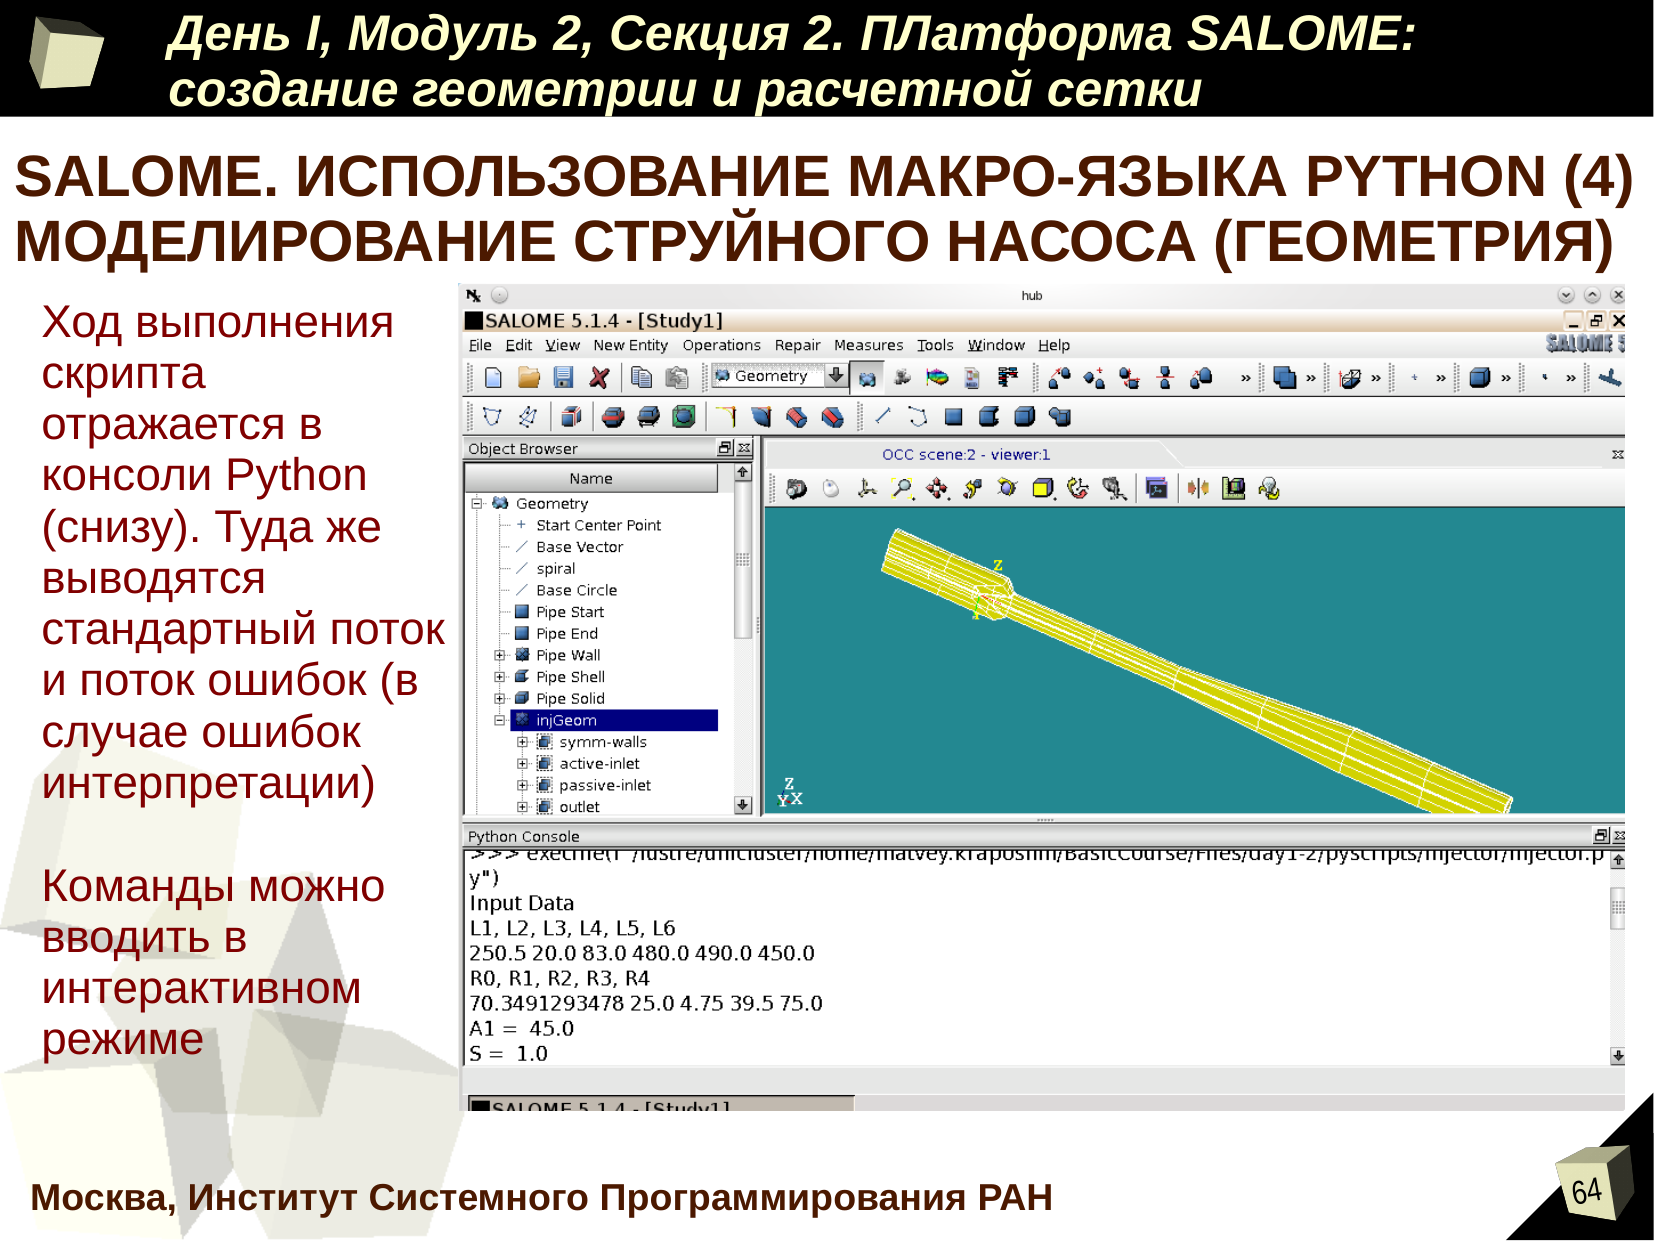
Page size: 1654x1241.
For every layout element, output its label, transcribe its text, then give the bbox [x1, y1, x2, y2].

picture [0, 283, 1625, 1241]
text_box Ход выполнения скрипта отражается в консоли Python (снизу). Туда же выводятся стандартный поток и поток ошибок (в случае ошибок интерпретации) Команды можно вводить в интерактивном режиме [26, 288, 473, 1123]
picture [464, 1193, 472, 1198]
text_box SALOME. ИСПОЛЬЗОВАНИЕ МАКРО-ЯЗЫКА PYTHON (4) МОДЕЛИРОВАНИЕ СТРУЙНОГО НАСОСА (ГЕОМЕТРИЯ) [0, 136, 1654, 282]
